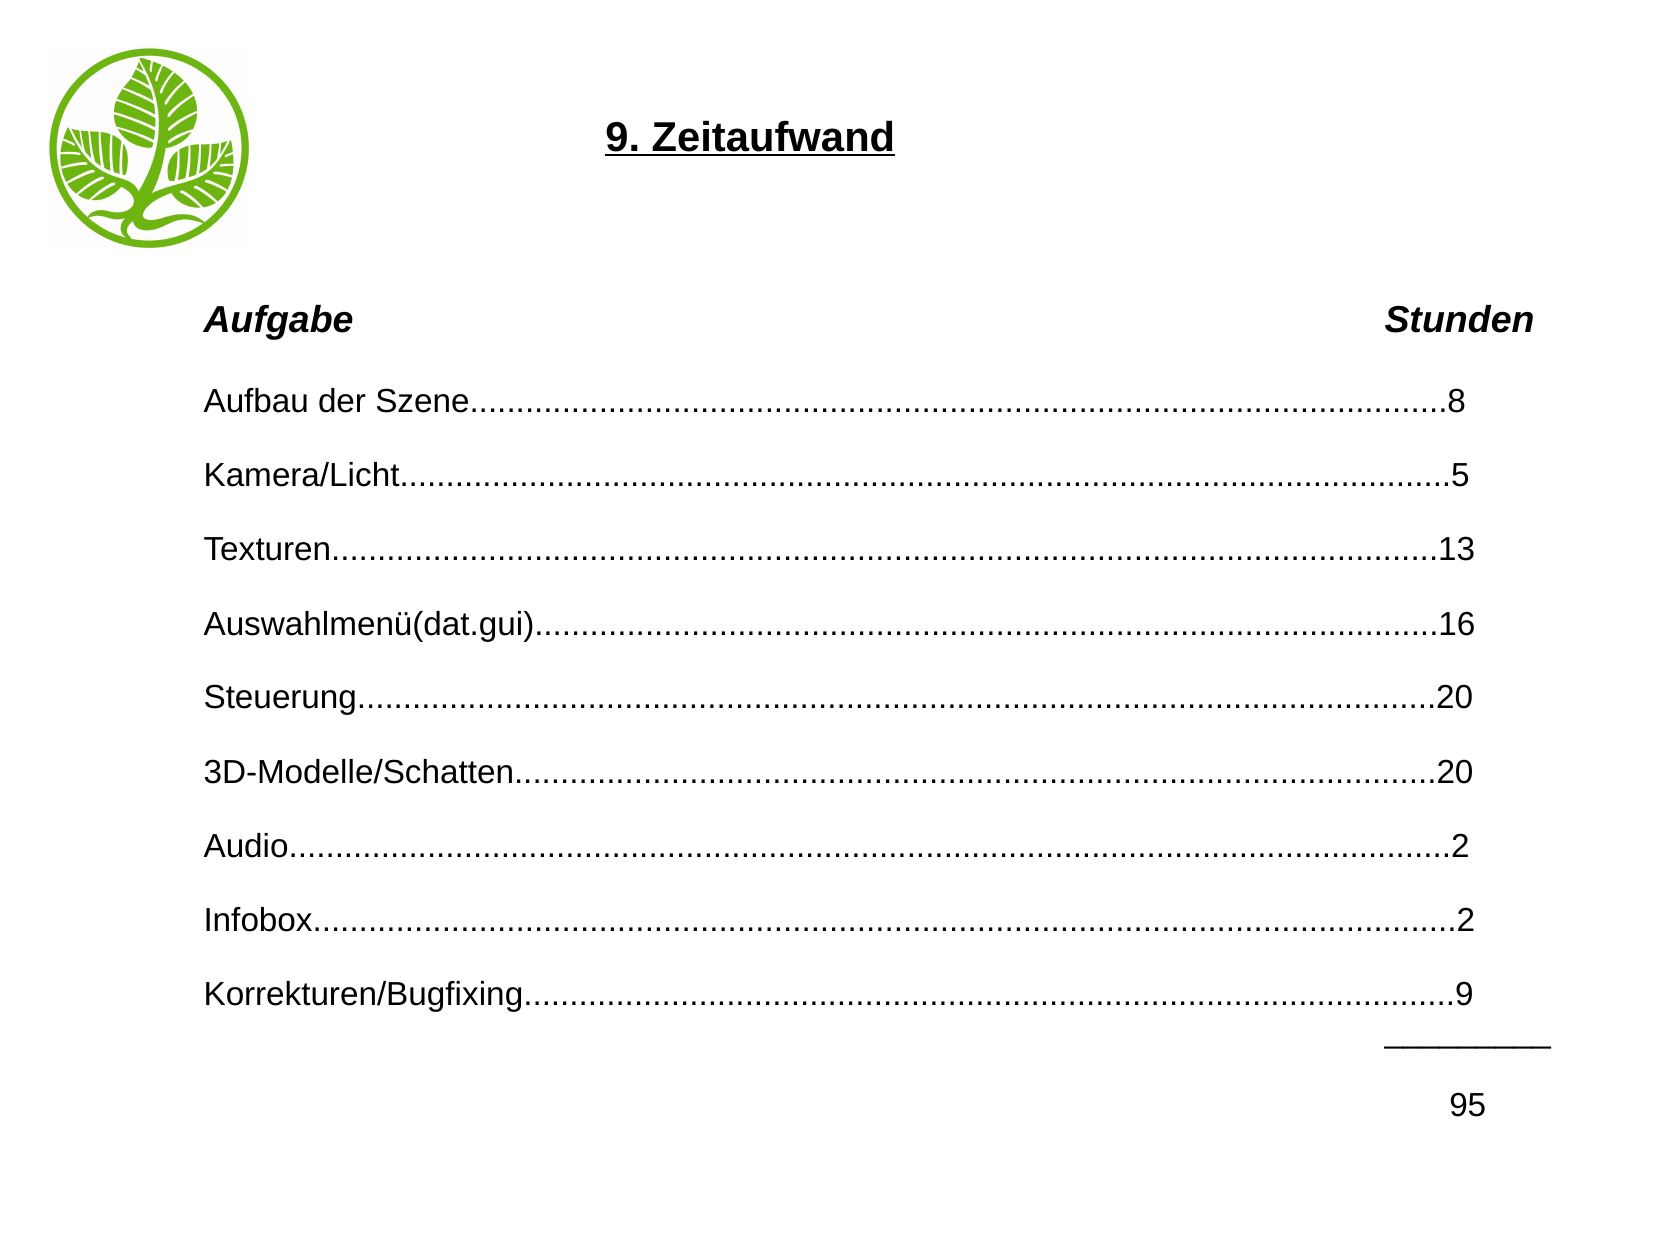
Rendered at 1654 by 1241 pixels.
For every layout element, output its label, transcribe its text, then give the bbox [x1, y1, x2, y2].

picture [48, 47, 249, 249]
text_box 9. Zeitaufwand [590, 106, 912, 169]
text_box Aufgabe Stunden Aufbau der Szene..........................................................................................................8 Kamera/Licht..................................................................................................................5 Texturen........................................................................................................................13 Auswahlmenü(dat.gui)..................................................................................................16 Steuerung.....................................................................................................................20 3D-Modelle/Schatten....................................................................................................20 Audio..............................................................................................................................2 Infobox............................................................................................................................2 Korrekturen/Bugfixing.....................................................................................................9 _________ 95 [188, 291, 1583, 1175]
